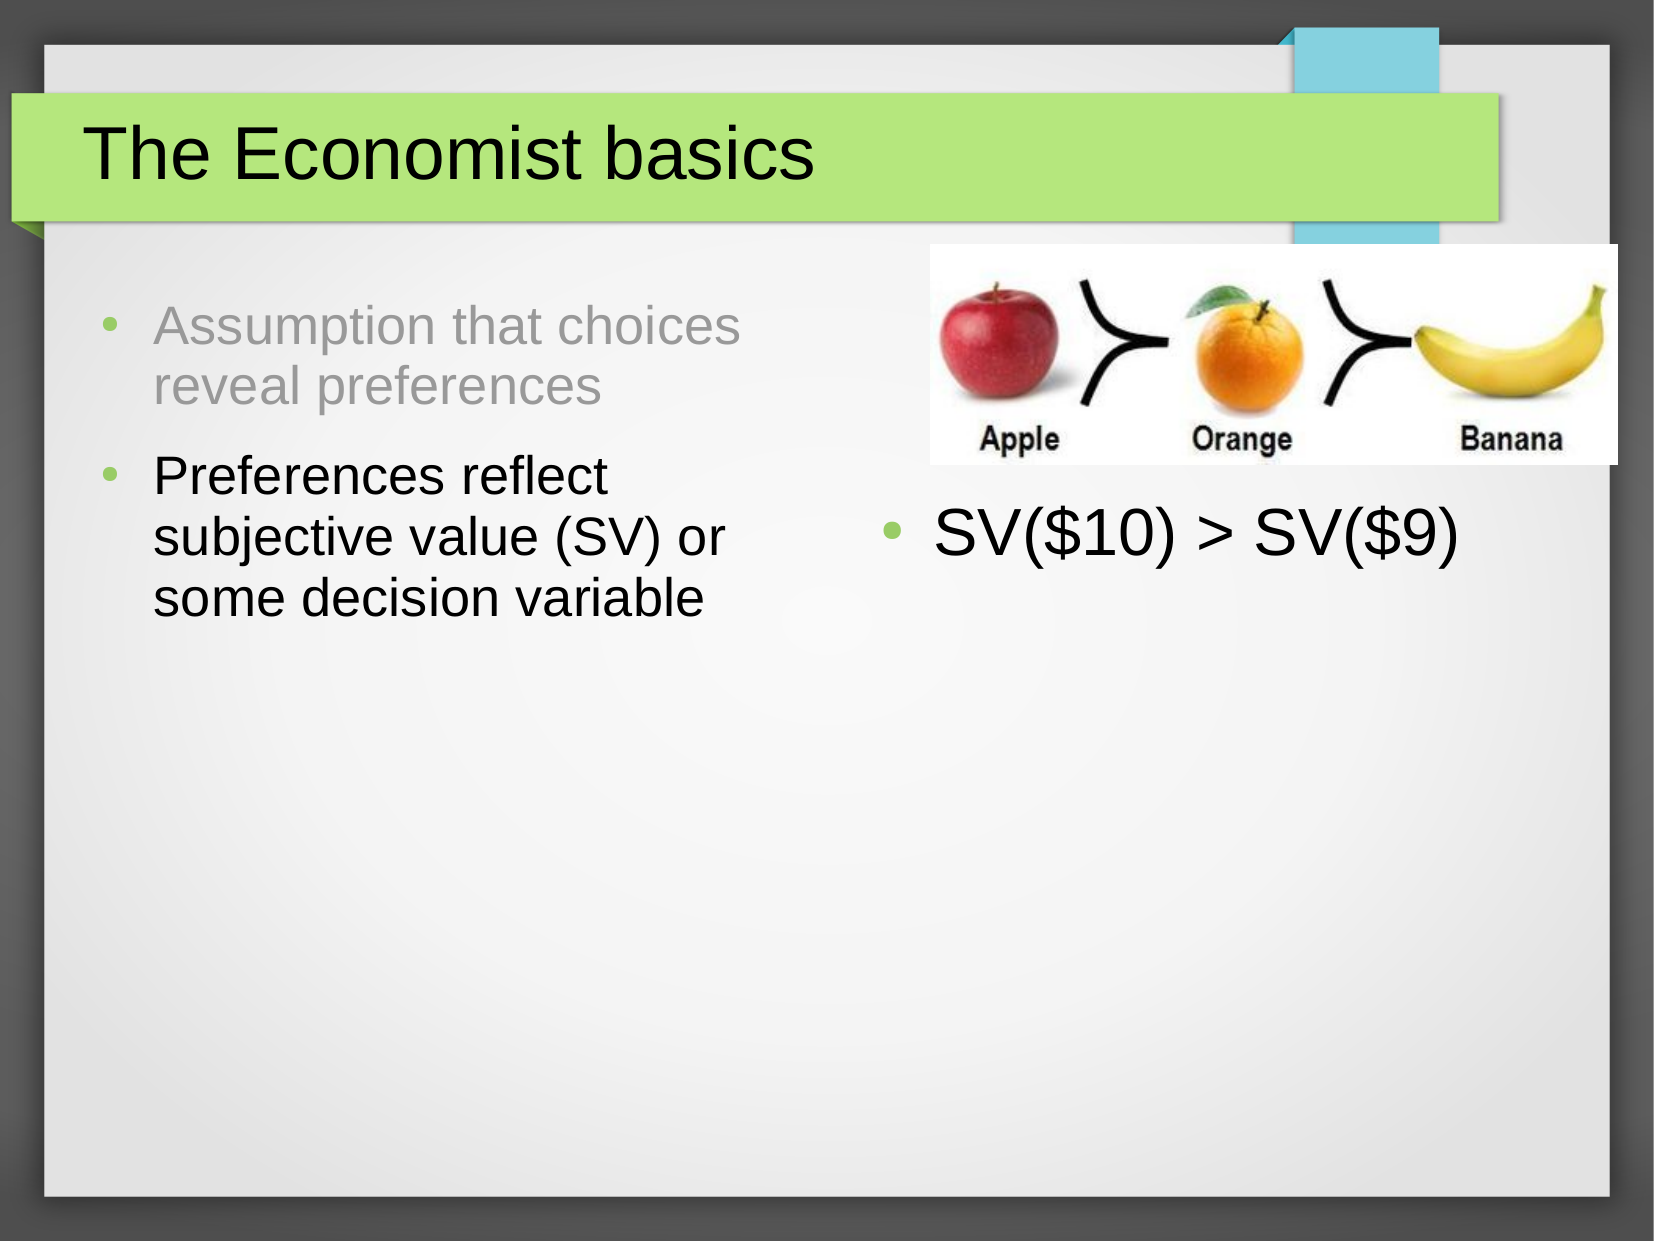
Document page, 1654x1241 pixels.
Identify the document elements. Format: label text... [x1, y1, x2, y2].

picture [0, 0, 1654, 1241]
title The Economist basics [82, 94, 1264, 213]
list SV($10) > SV($9) [862, 495, 1606, 1035]
list Assumption that choices reveal preferences Preferences reflect subjective value (SV) or some decision variable [82, 295, 826, 1015]
